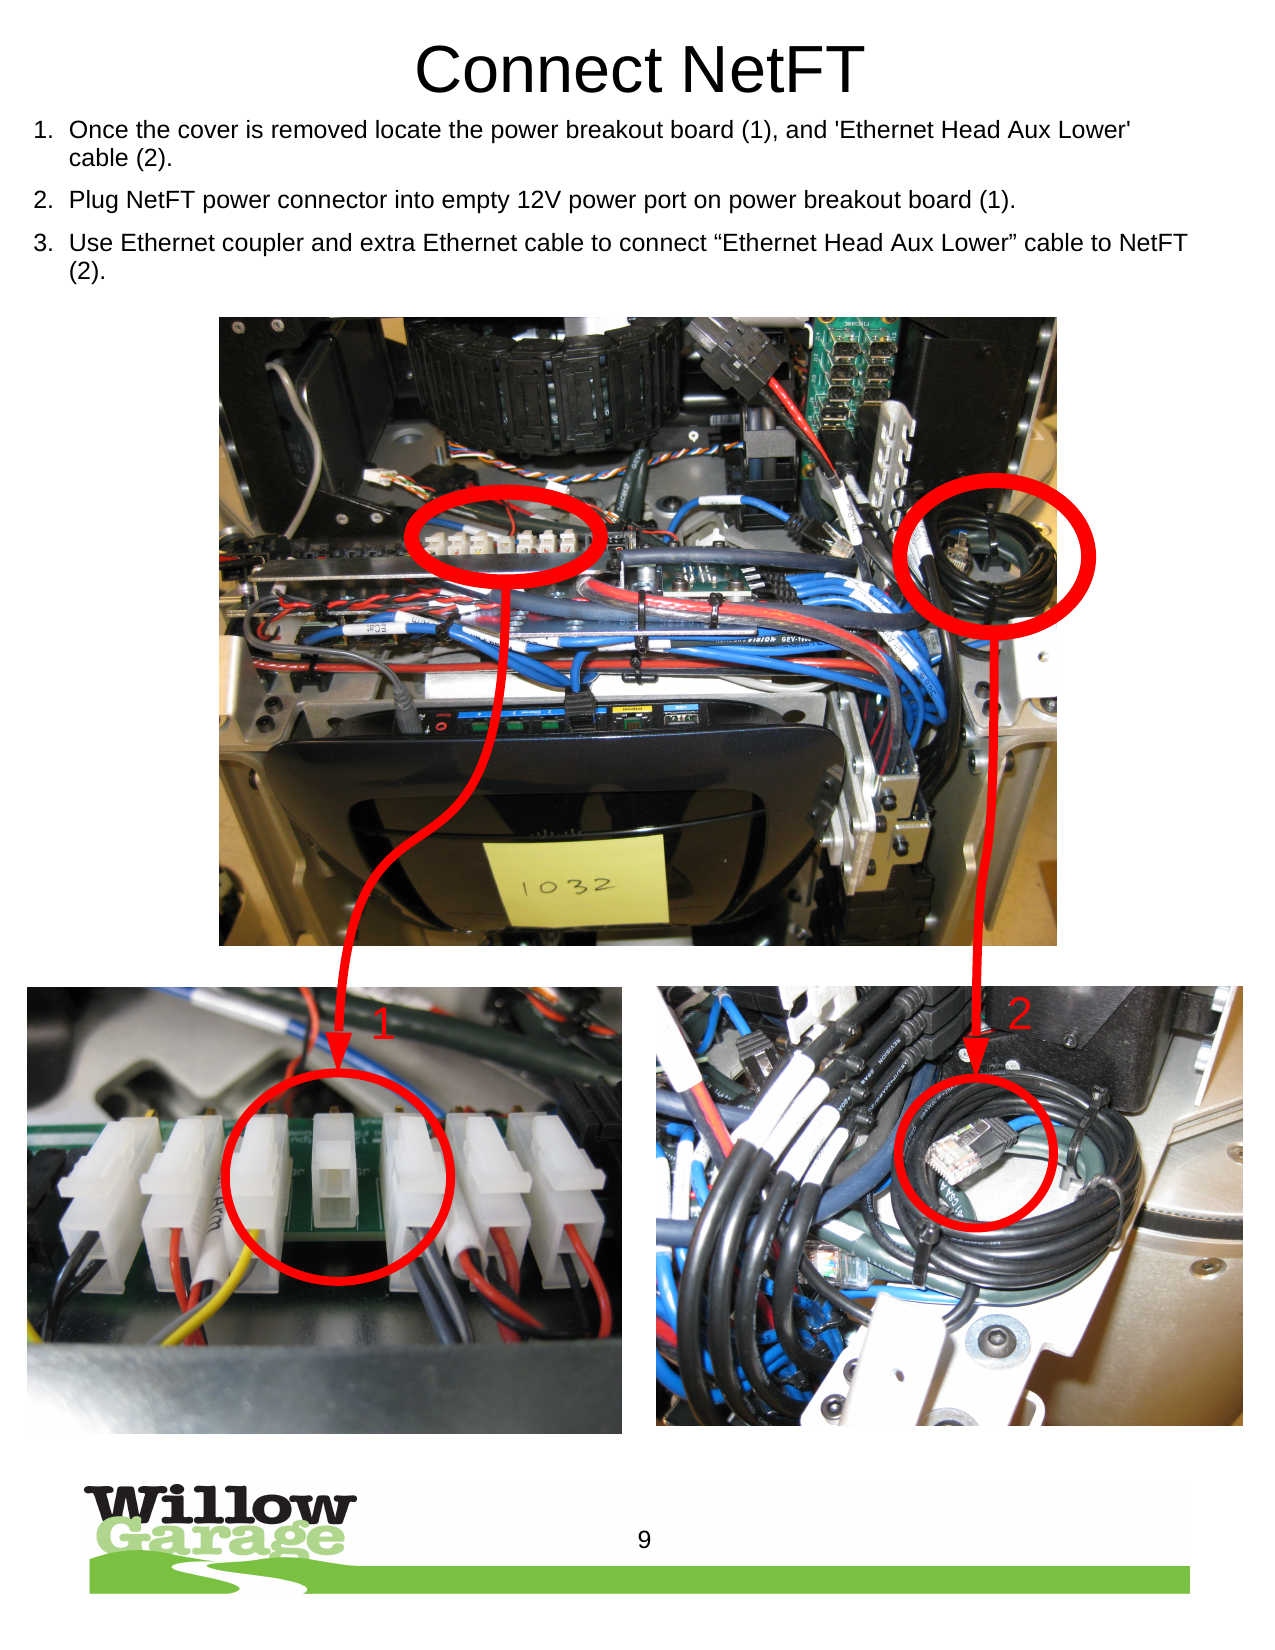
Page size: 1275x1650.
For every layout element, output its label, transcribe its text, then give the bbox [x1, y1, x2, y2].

picture [420, 500, 592, 574]
picture [84, 1484, 1190, 1594]
text_box 2 [992, 980, 1099, 1047]
picture [983, 624, 1057, 946]
text_box 1 [355, 990, 462, 1076]
list Once the cover is removed locate the power breakout board (1), and 'Ethernet Head Aux Lower' cable (2). Plug NetFT power connector into empty 12V power port on power breakout board (1). Use Ethernet coupler and extra Ethernet cable to connect “Ethernet Head Aux Lower” cable to NetFT (2). [33, 115, 1197, 291]
title Connect NetFT [84, 18, 1190, 115]
picture [230, 1078, 446, 1276]
picture [656, 986, 1243, 1426]
picture [908, 488, 1057, 625]
picture [27, 987, 622, 1434]
picture [219, 317, 1057, 946]
